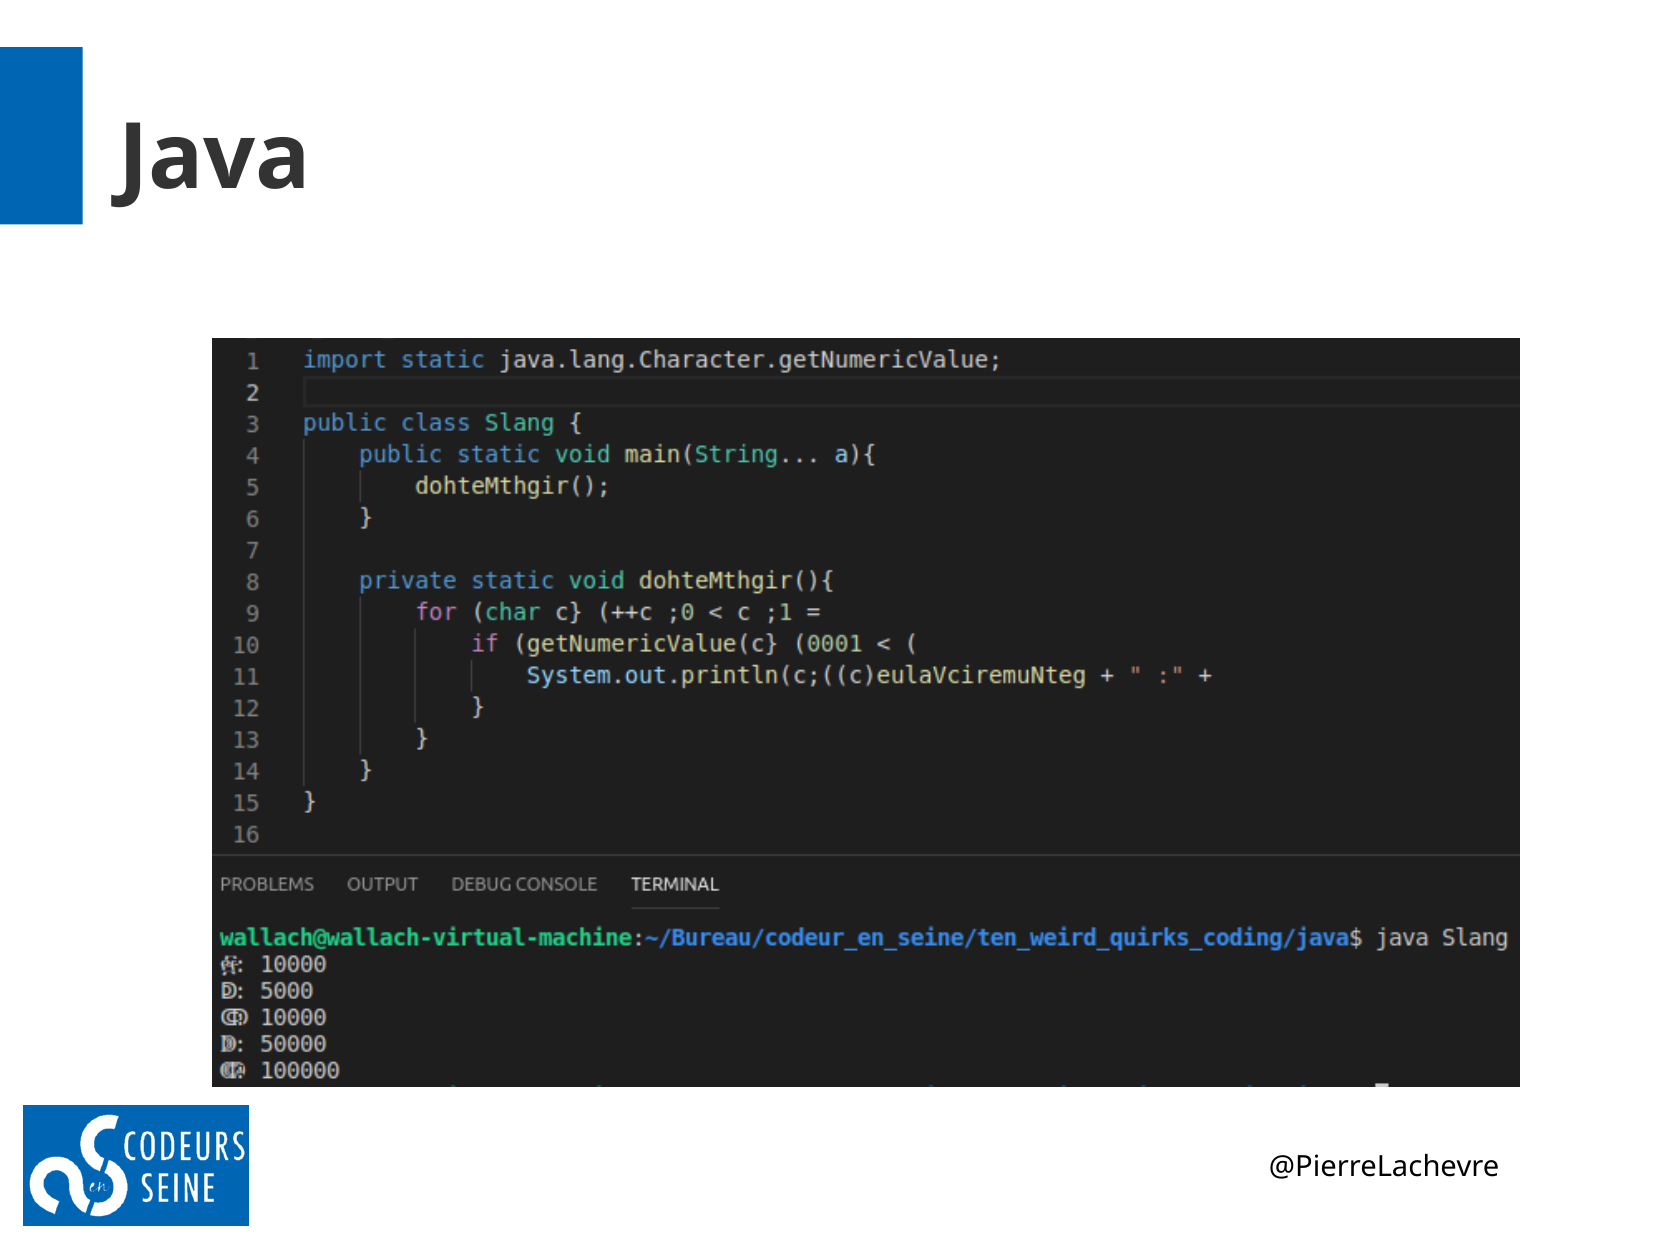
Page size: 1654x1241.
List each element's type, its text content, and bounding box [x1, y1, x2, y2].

title Java [118, 49, 1571, 257]
picture [23, 1105, 249, 1226]
picture [212, 338, 1520, 1087]
